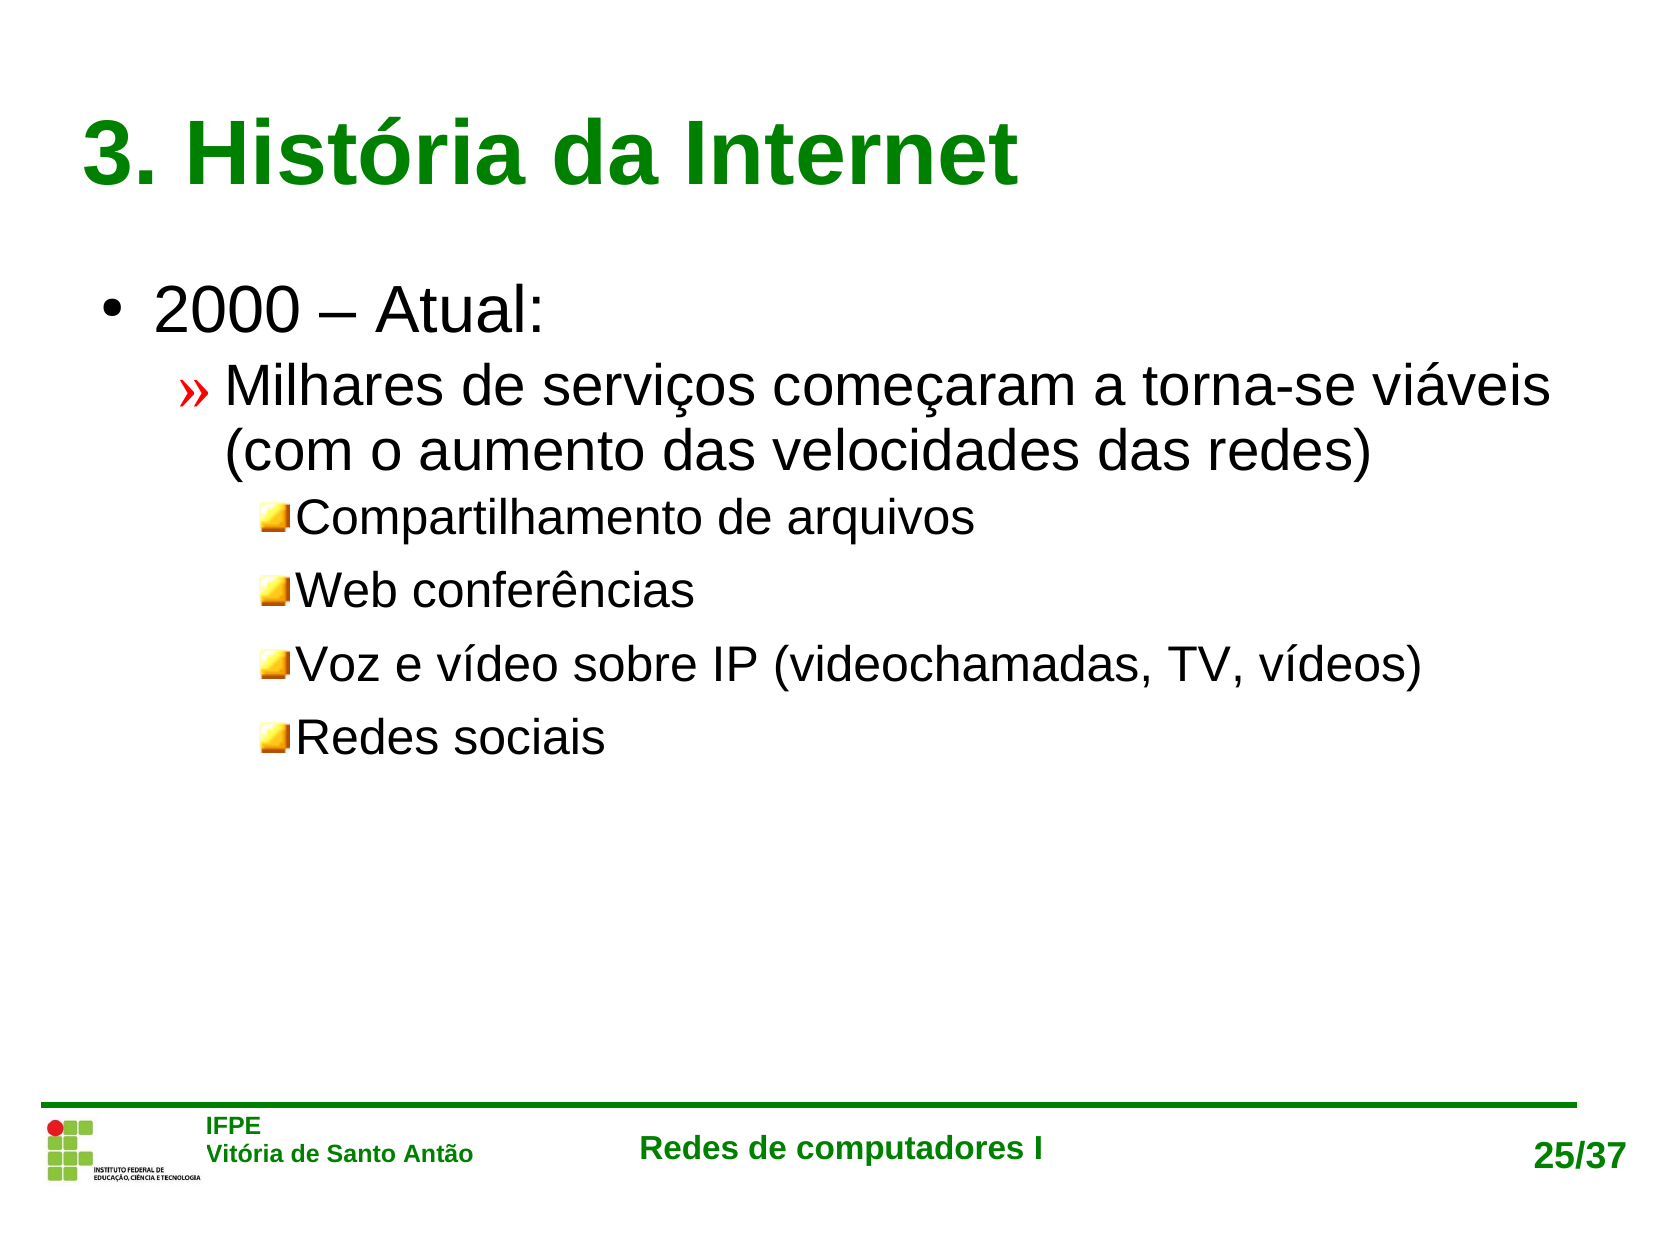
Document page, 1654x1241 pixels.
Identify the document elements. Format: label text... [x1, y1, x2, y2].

title 3. História da Internet [82, 49, 1571, 257]
picture [39, 1111, 207, 1191]
list 2000 – Atual: Milhares de serviços começaram a torna-se viáveis (com o aumento das velocidades das redes) Compartilhamento de arquivos Web conferências Voz e vídeo sobre IP (videochamadas, TV, vídeos) Redes sociais [82, 272, 1571, 1091]
